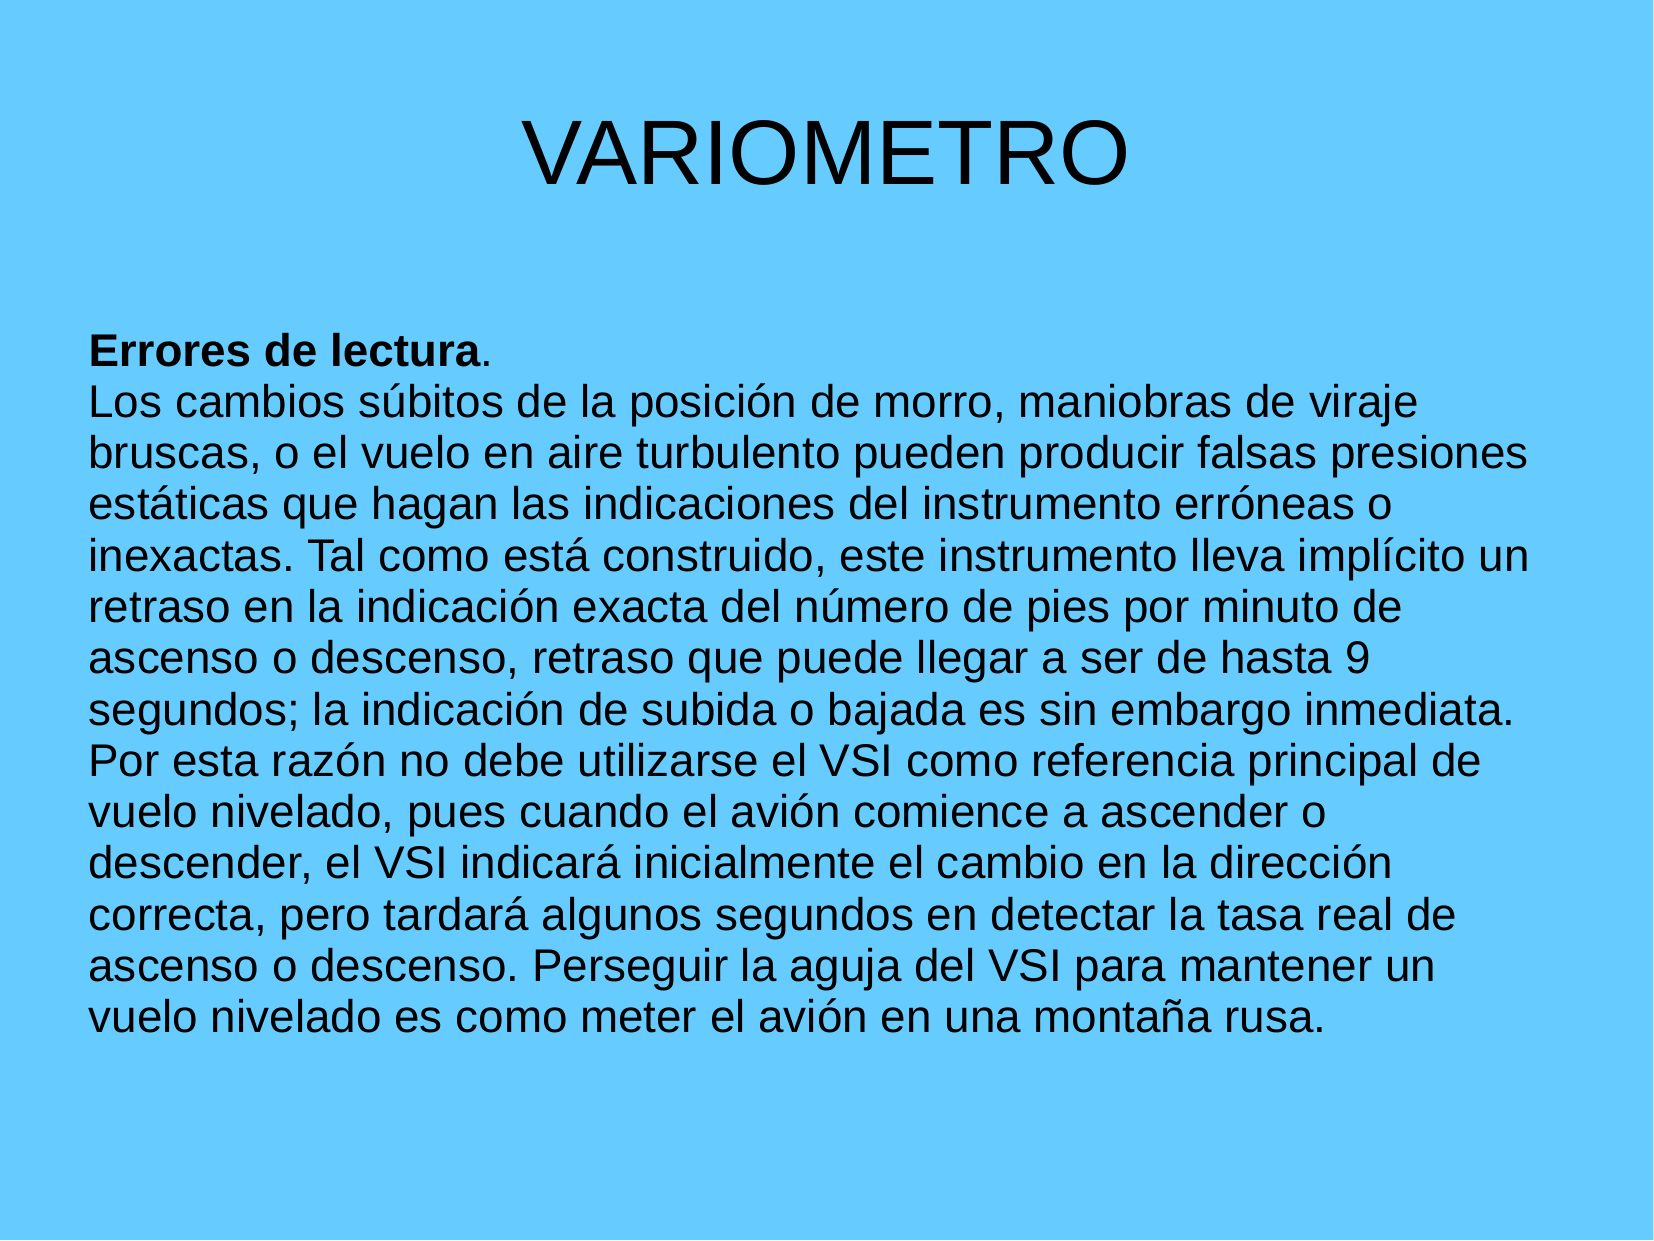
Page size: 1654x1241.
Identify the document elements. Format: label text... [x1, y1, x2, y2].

title VARIOMETRO [82, 49, 1571, 257]
text_box Errores de lectura. Los cambios súbitos de la posición de morro, maniobras de viraje bruscas, o el vuelo en aire turbulento pueden producir falsas presiones estáticas que hagan las indicaciones del instrumento erróneas o inexactas. Tal como está construido, este instrumento lleva implícito un retraso en la indicación exacta del número de pies por minuto de ascenso o descenso, retraso que puede llegar a ser de hasta 9 segundos; la indicación de subida o bajada es sin embargo inmediata. Por esta razón no debe utilizarse el VSI como referencia principal de vuelo nivelado, pues cuando el avión comience a ascender o descender, el VSI indicará inicialmente el cambio en la dirección correcta, pero tardará algunos segundos en detectar la tasa real de ascenso o descenso. Perseguir la aguja del VSI para mantener un vuelo nivelado es como meter el avión en una montaña rusa. [73, 317, 1571, 1050]
